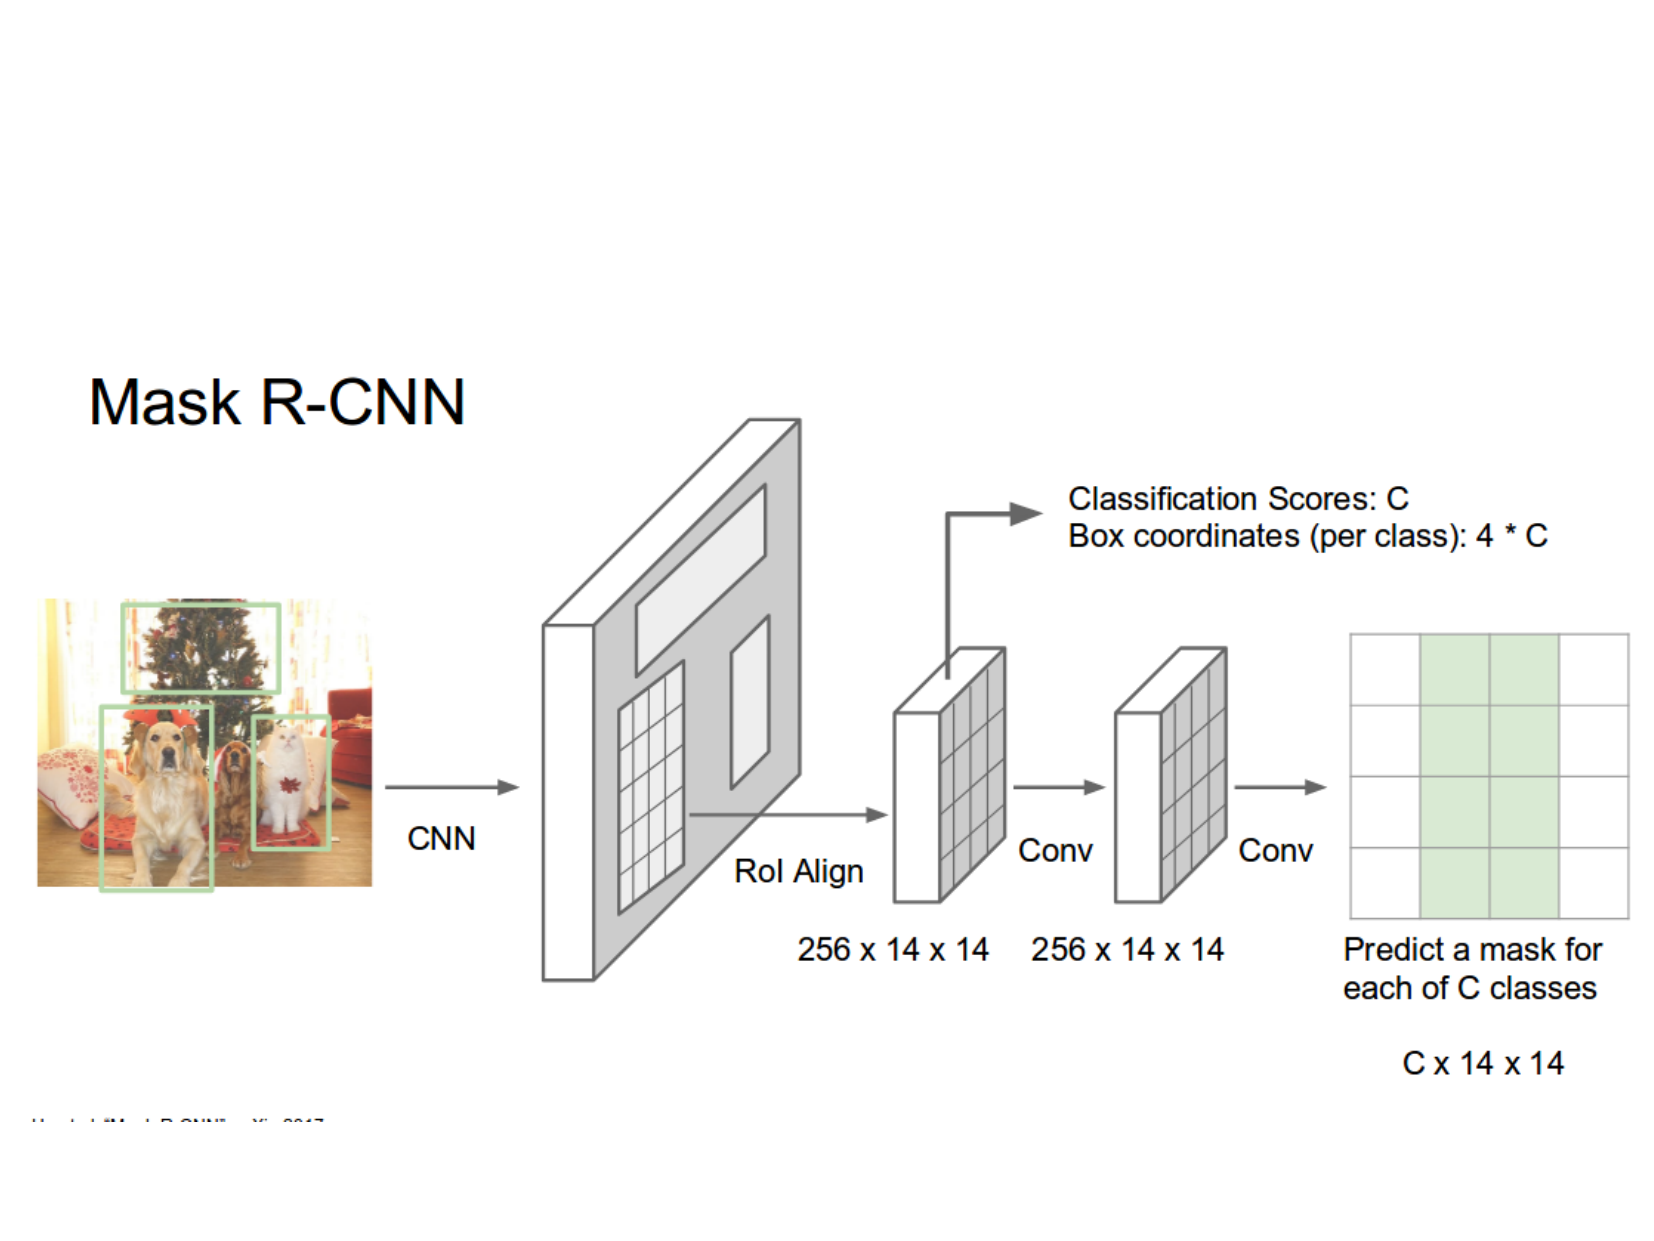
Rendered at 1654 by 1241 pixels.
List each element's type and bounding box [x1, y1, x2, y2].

picture [23, 321, 1654, 1123]
